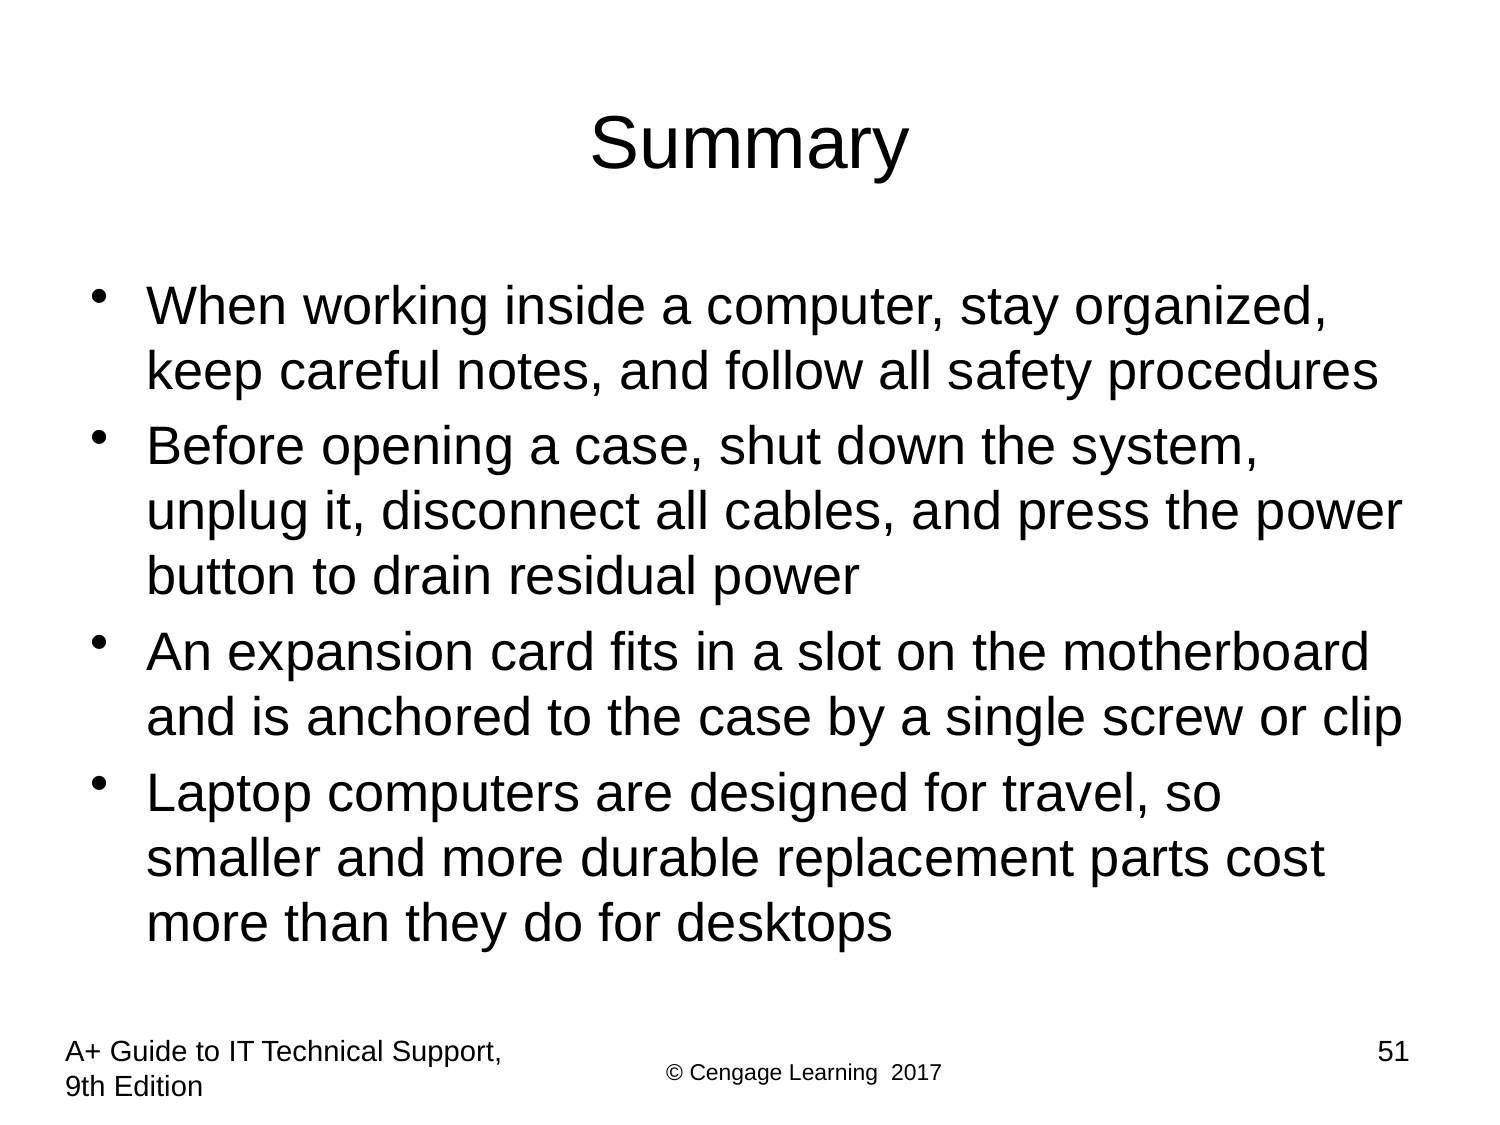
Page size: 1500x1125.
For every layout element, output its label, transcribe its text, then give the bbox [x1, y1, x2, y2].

footer A+ Guide to IT Technical Support, 9th Edition [50, 1025, 550, 1104]
slide_number <number> [1074, 1024, 1425, 1103]
list When working inside a computer, stay organized, keep careful notes, and follow all safety procedures Before opening a case, shut down the system, unplug it, disconnect all cables, and press the power button to drain residual power An expansion card fits in a slot on the motherboard and is anchored to the case by a single screw or clip Laptop computers are designed for travel, so smaller and more durable replacement parts cost more than they do for desktops [75, 262, 1425, 1005]
title Summary [75, 45, 1425, 233]
